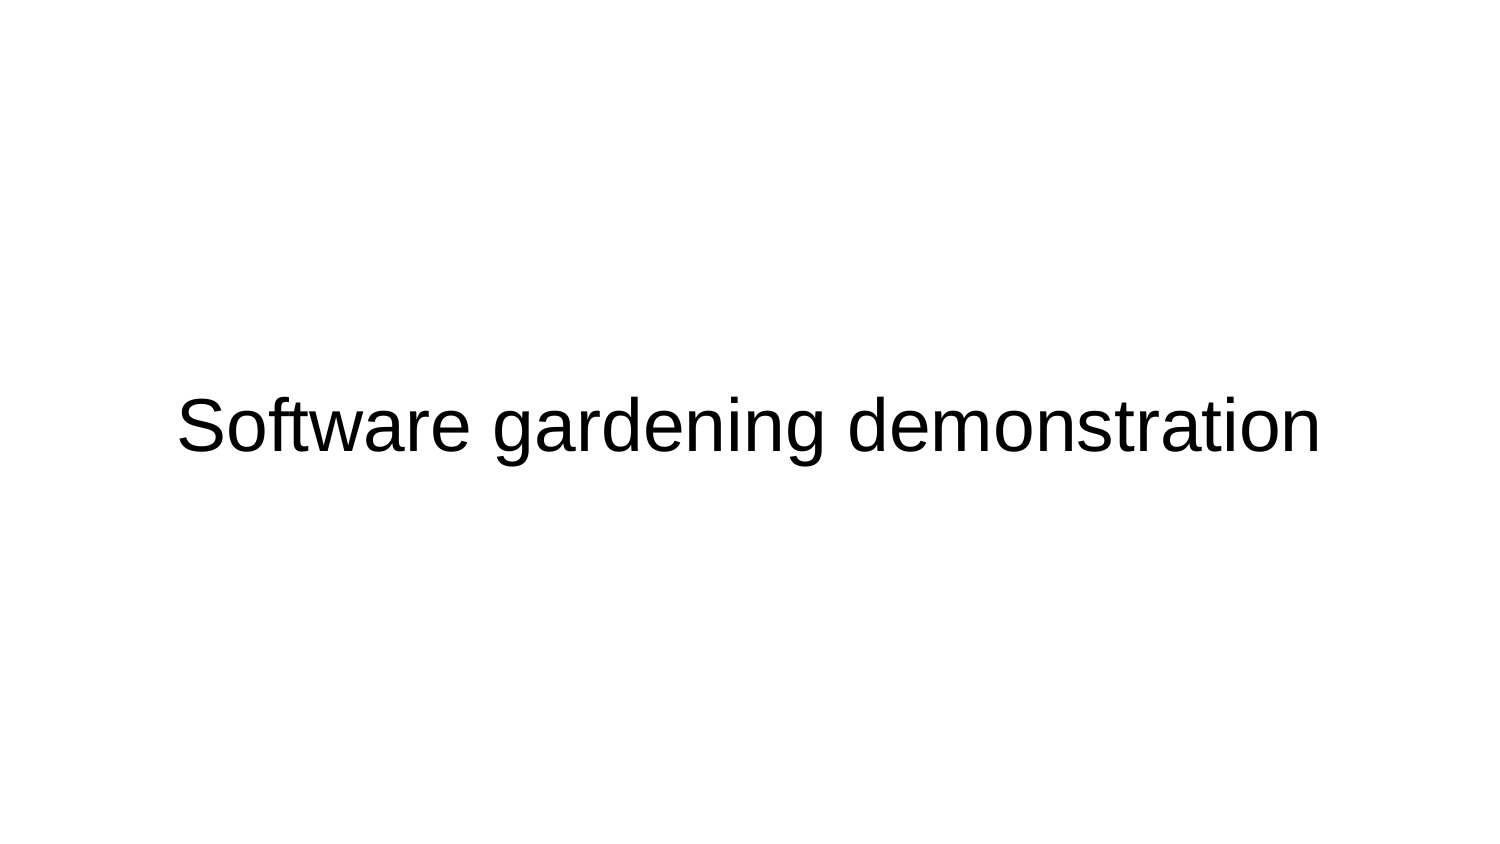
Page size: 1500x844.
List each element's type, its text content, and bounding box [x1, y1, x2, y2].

title Software gardening demonstration [51, 352, 1449, 491]
